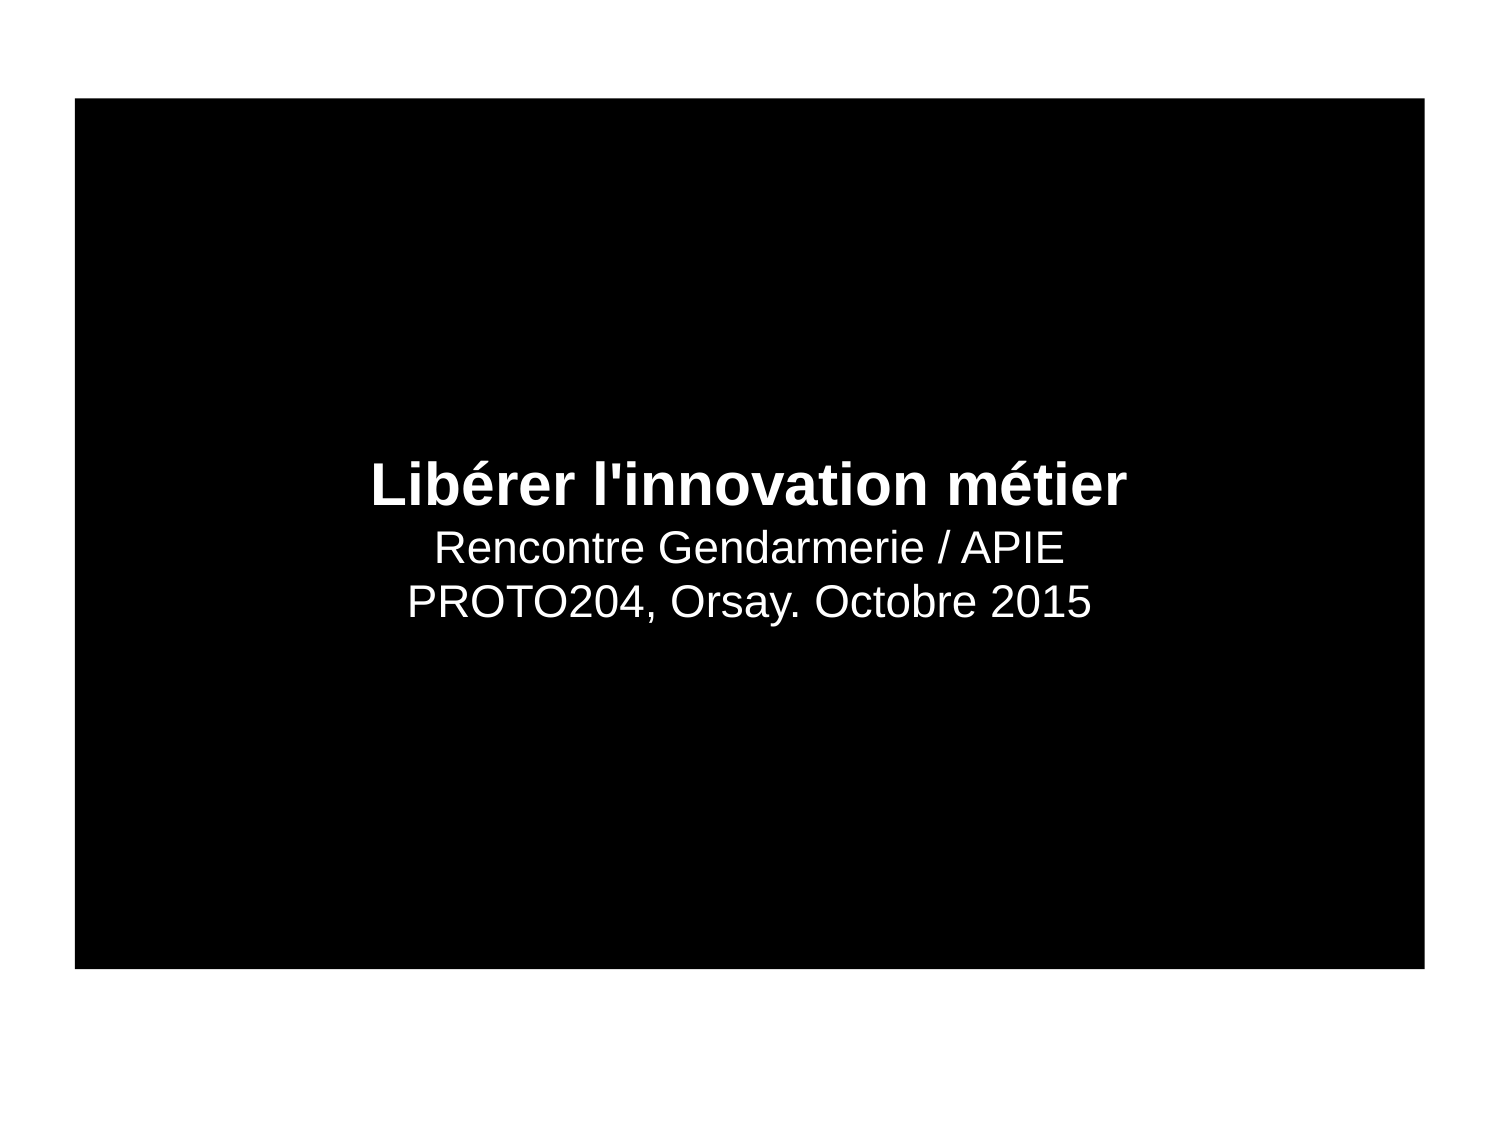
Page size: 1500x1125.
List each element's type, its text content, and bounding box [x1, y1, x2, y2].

text_box Libérer l'innovation métier Rencontre Gendarmerie / APIE PROTO204, Orsay. Octobre 2015 [74, 98, 1425, 970]
